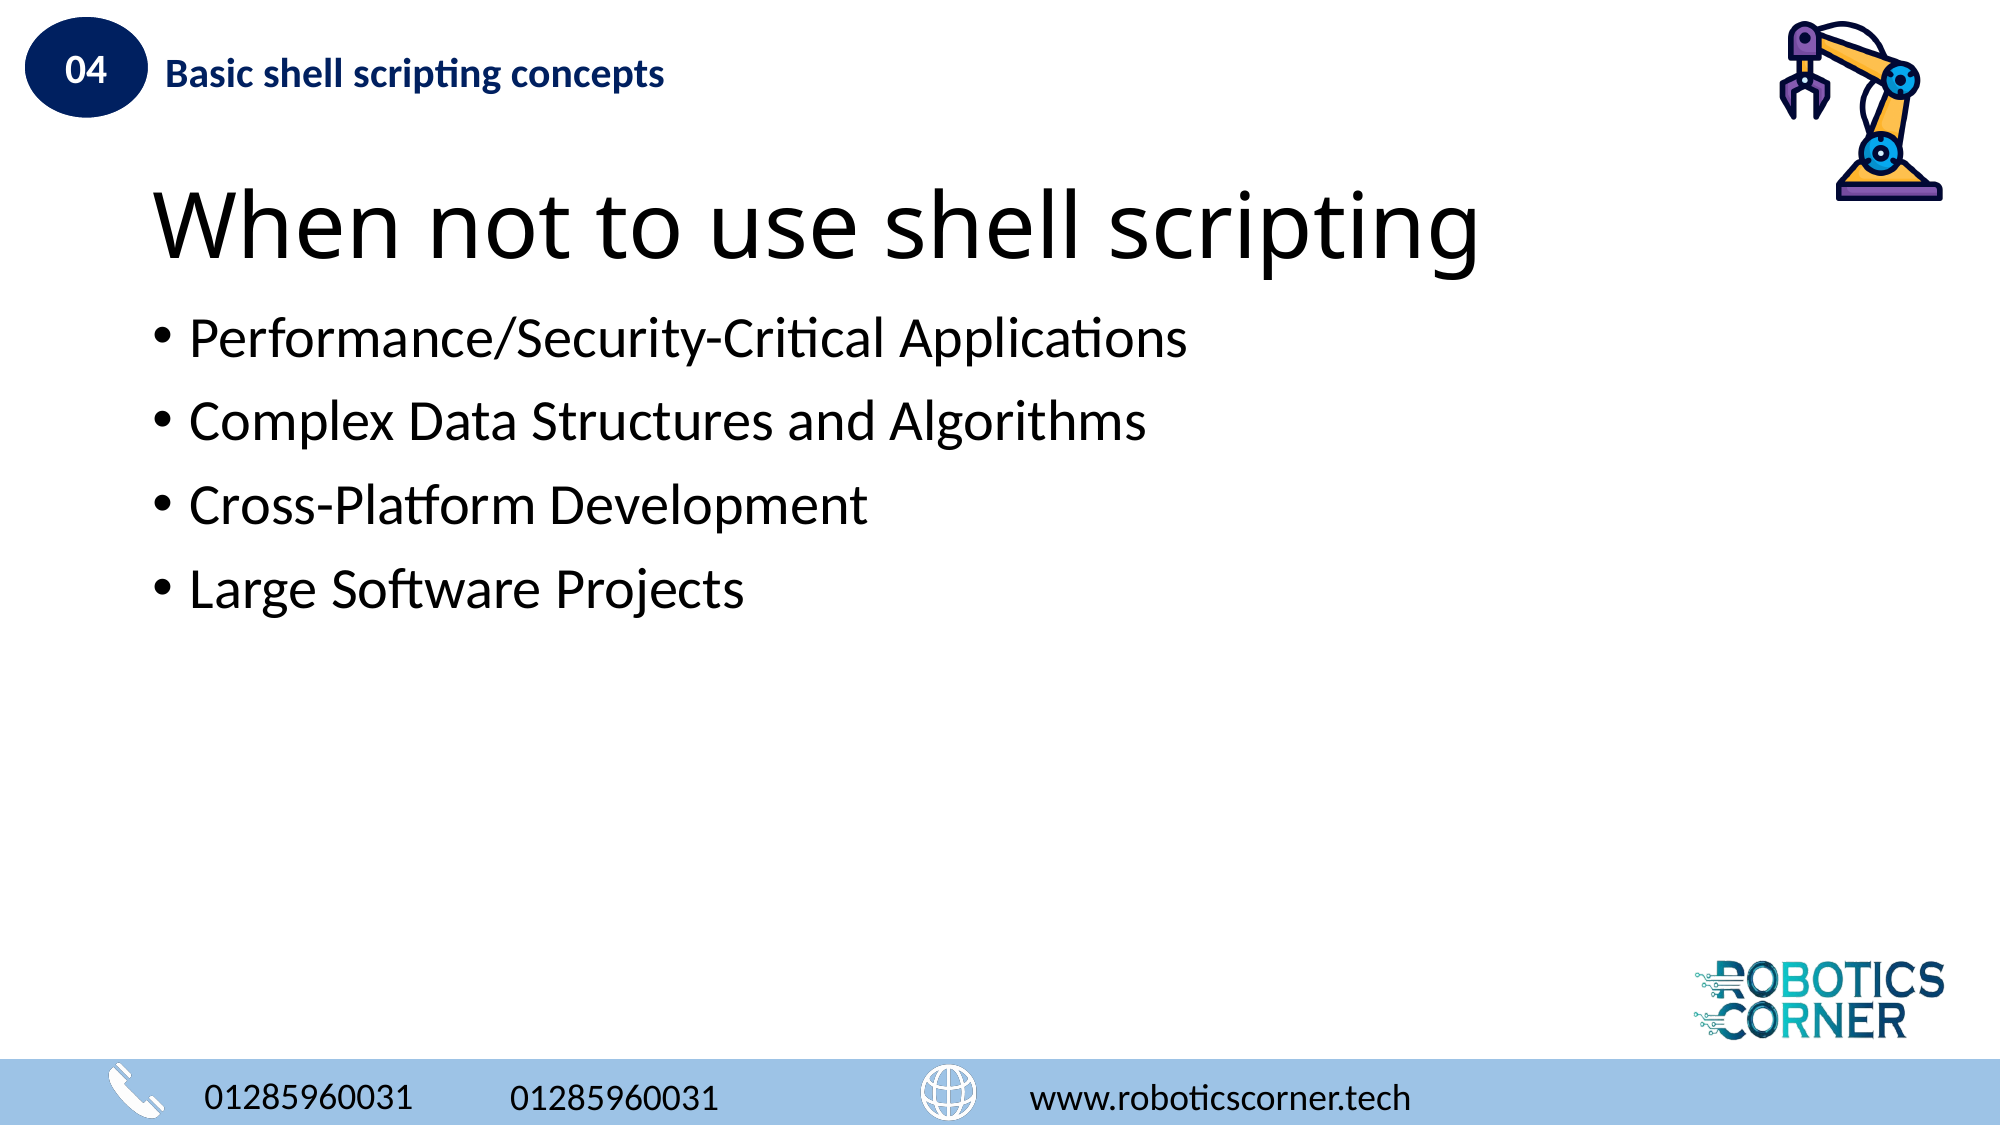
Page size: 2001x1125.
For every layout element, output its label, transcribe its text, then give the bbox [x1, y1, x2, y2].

text_box [0, 1059, 915, 1125]
text_box 01285960031 [495, 1064, 827, 1125]
text_box Basic shell scripting concepts [150, 38, 705, 154]
title When not to use shell scripting [137, 120, 1863, 299]
text_box 04 [22, 14, 150, 121]
text_box 01285960031 [189, 1064, 495, 1125]
picture [915, 1059, 981, 1125]
picture [1680, 859, 1953, 1125]
text_box [1953, 1059, 2000, 1125]
picture [103, 1057, 170, 1124]
picture [1771, 21, 1951, 201]
text_box [981, 1059, 1680, 1125]
text_box www.roboticscorner.tech [1014, 1065, 1546, 1125]
list Performance/Security-Critical Applications Complex Data Structures and Algorithms Cross-Platform Development Large Software Projects [137, 299, 1863, 1014]
